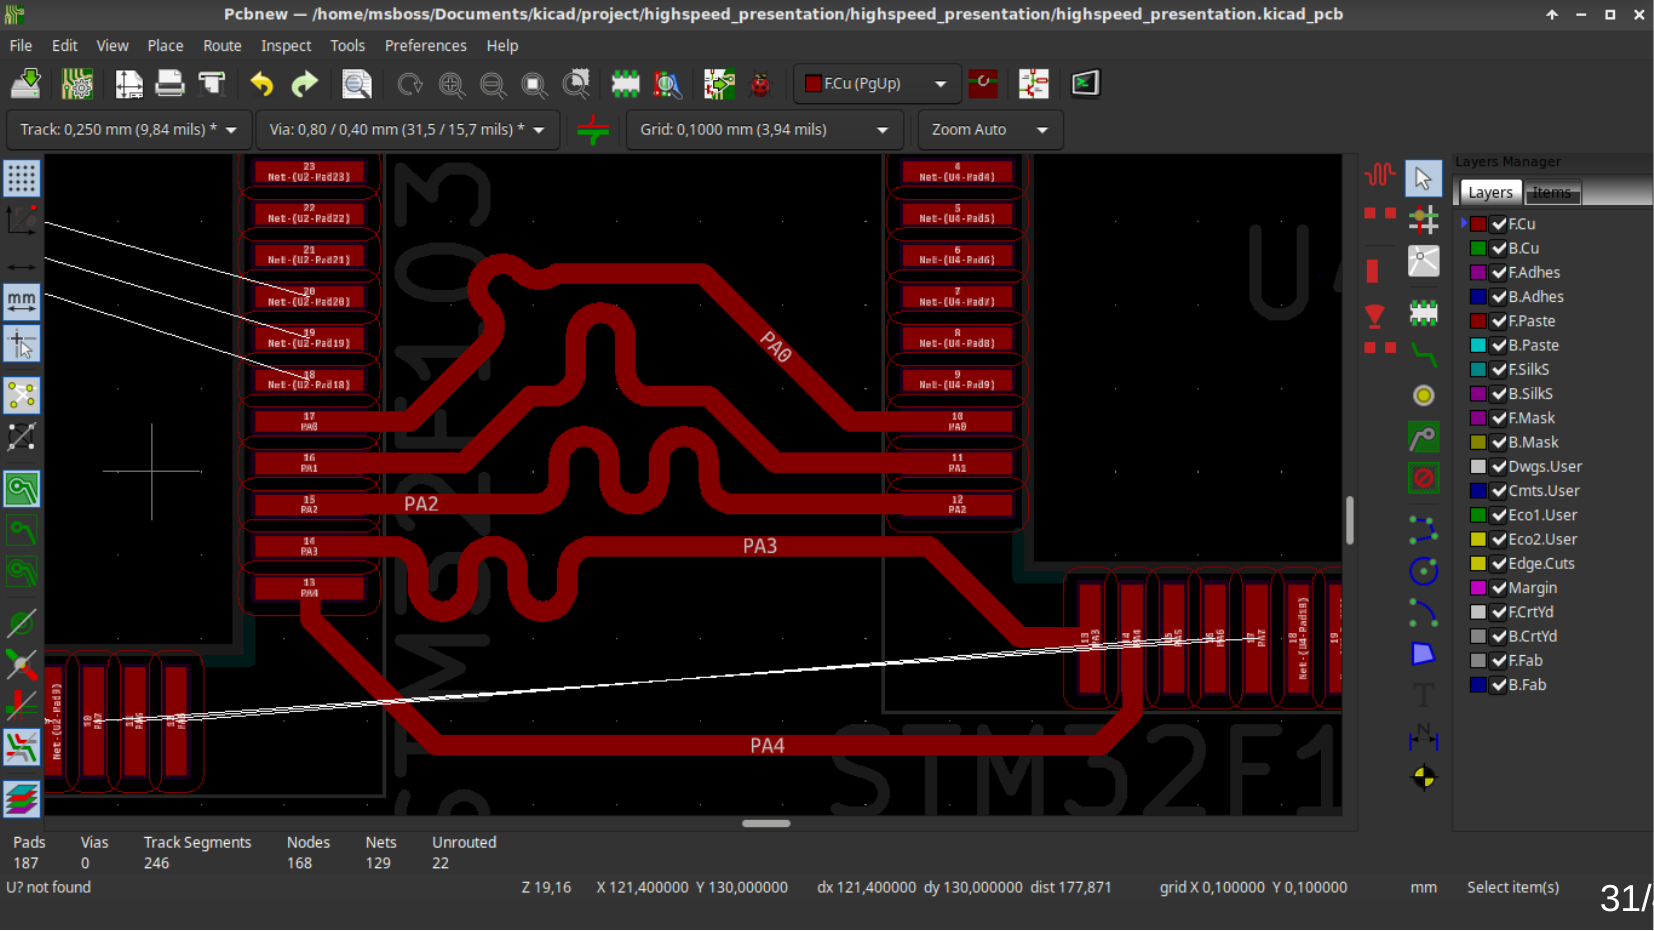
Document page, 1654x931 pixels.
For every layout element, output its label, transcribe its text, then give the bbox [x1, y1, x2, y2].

text_box 1/46 [1515, 870, 1649, 927]
picture [0, 0, 1654, 900]
